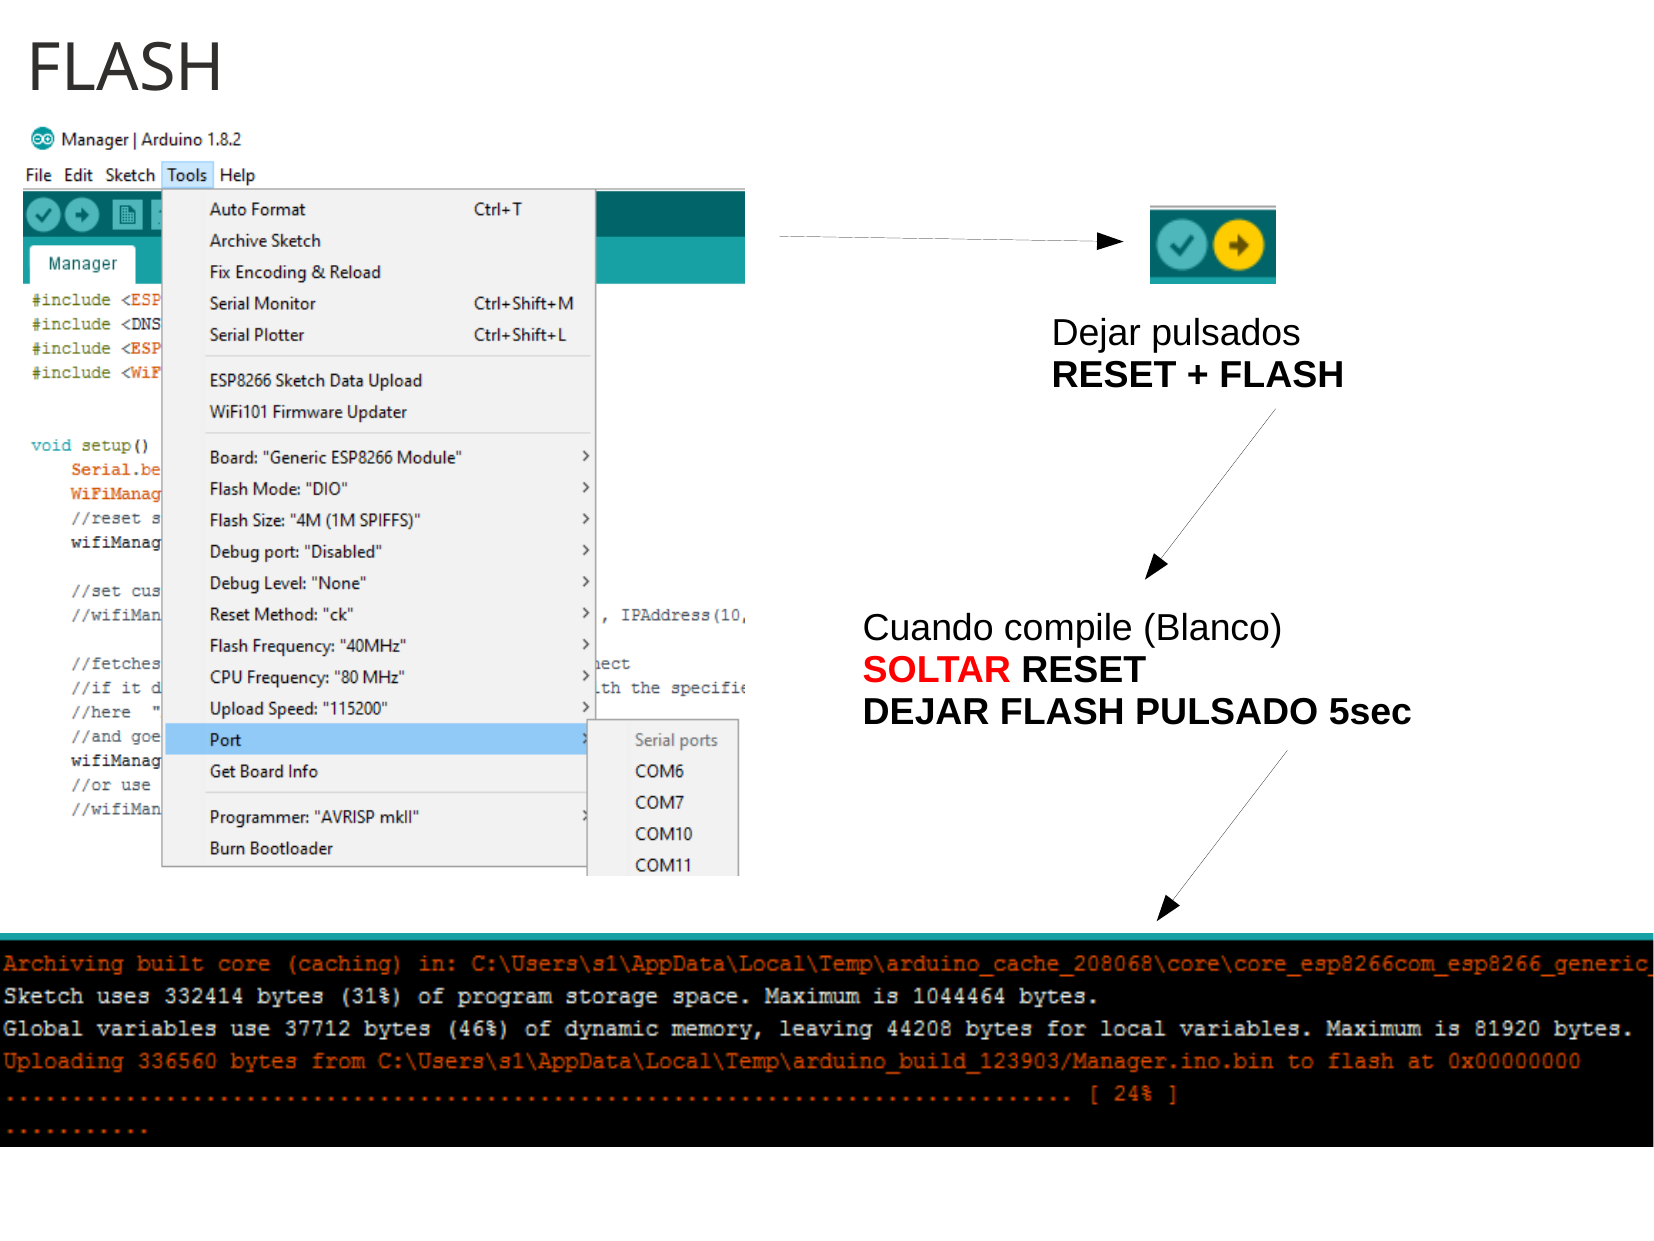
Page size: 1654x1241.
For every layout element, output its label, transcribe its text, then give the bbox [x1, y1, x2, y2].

text_box Cuando compile (Blanco) SOLTAR RESET DEJAR FLASH PULSADO 5sec [847, 598, 1438, 740]
picture [1150, 204, 1276, 284]
text_box FLASH [11, 11, 308, 121]
picture [0, 933, 1654, 1147]
text_box Dejar pulsados RESET + FLASH [1036, 303, 1371, 403]
picture [23, 120, 745, 876]
